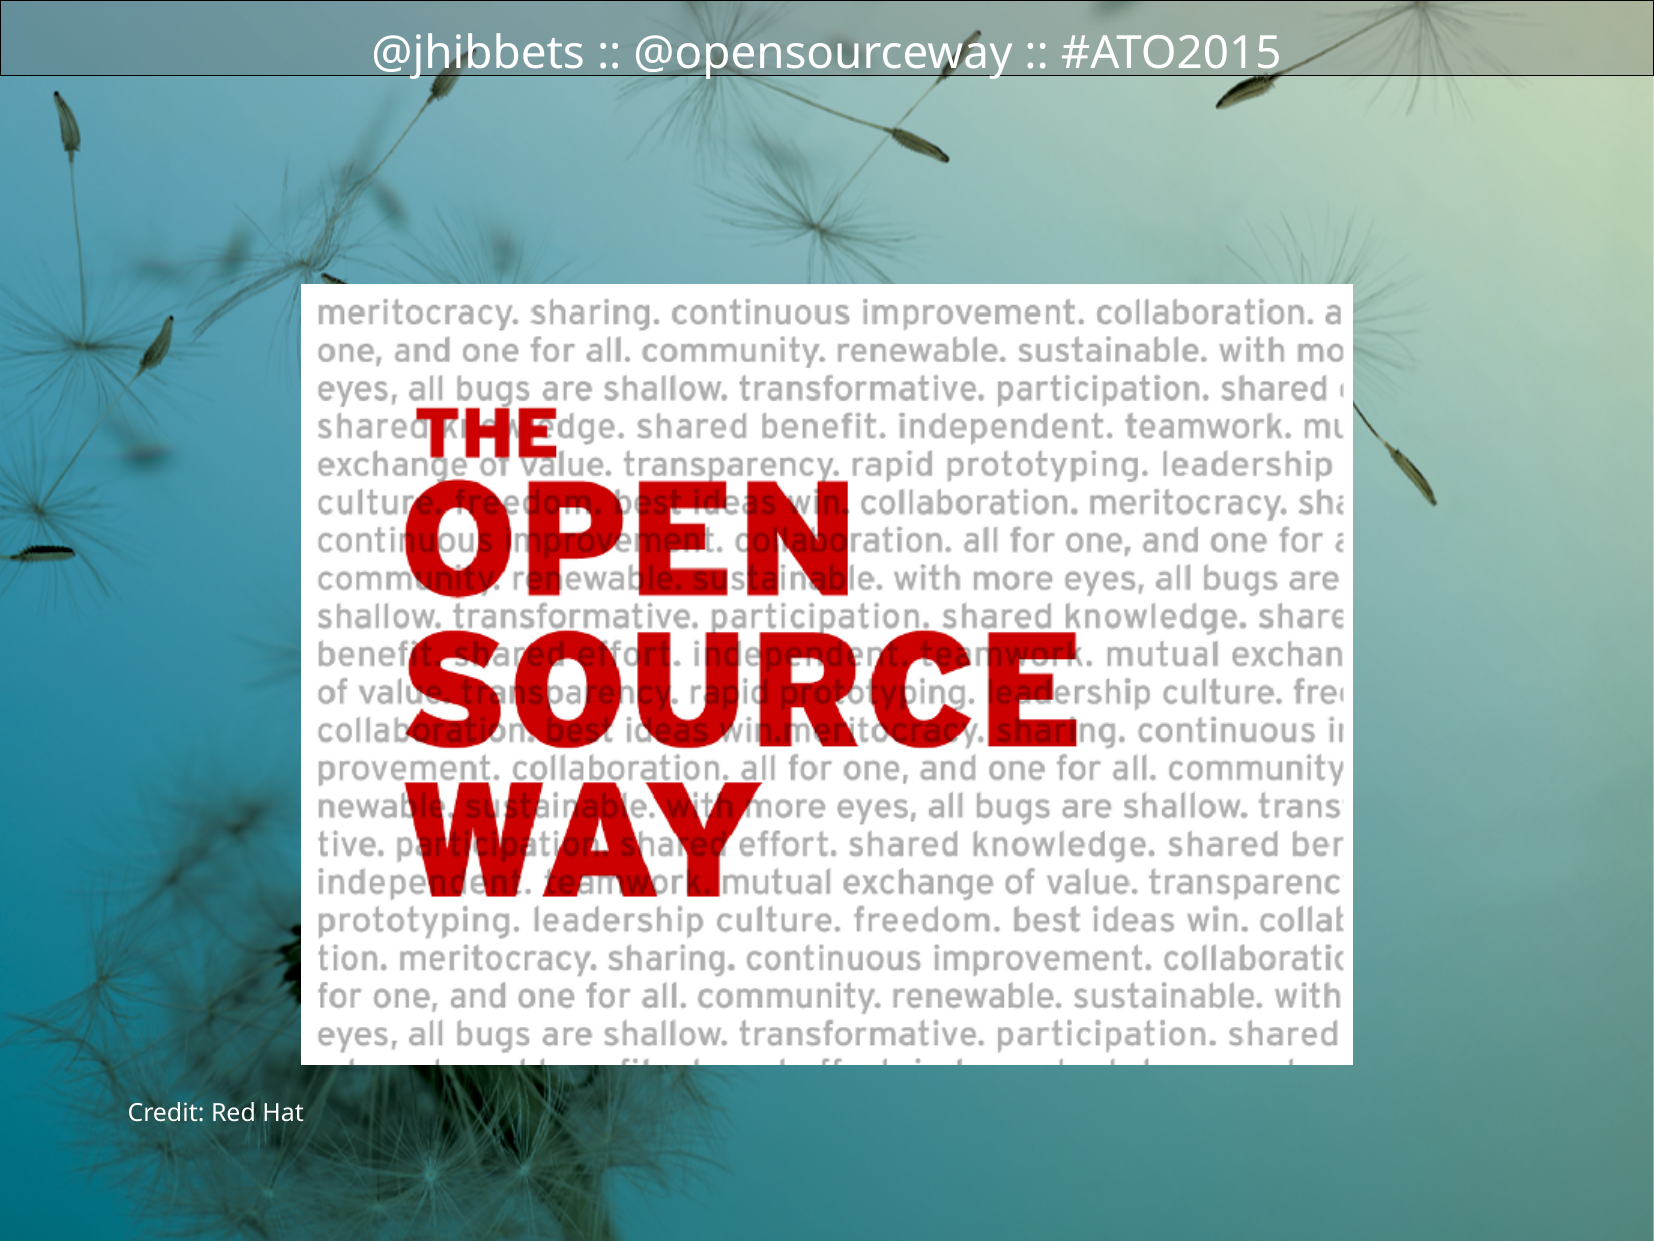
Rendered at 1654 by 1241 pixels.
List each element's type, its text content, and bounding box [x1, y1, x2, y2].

text_box Credit: Red Hat [112, 1087, 325, 1128]
picture [0, 76, 1654, 1241]
